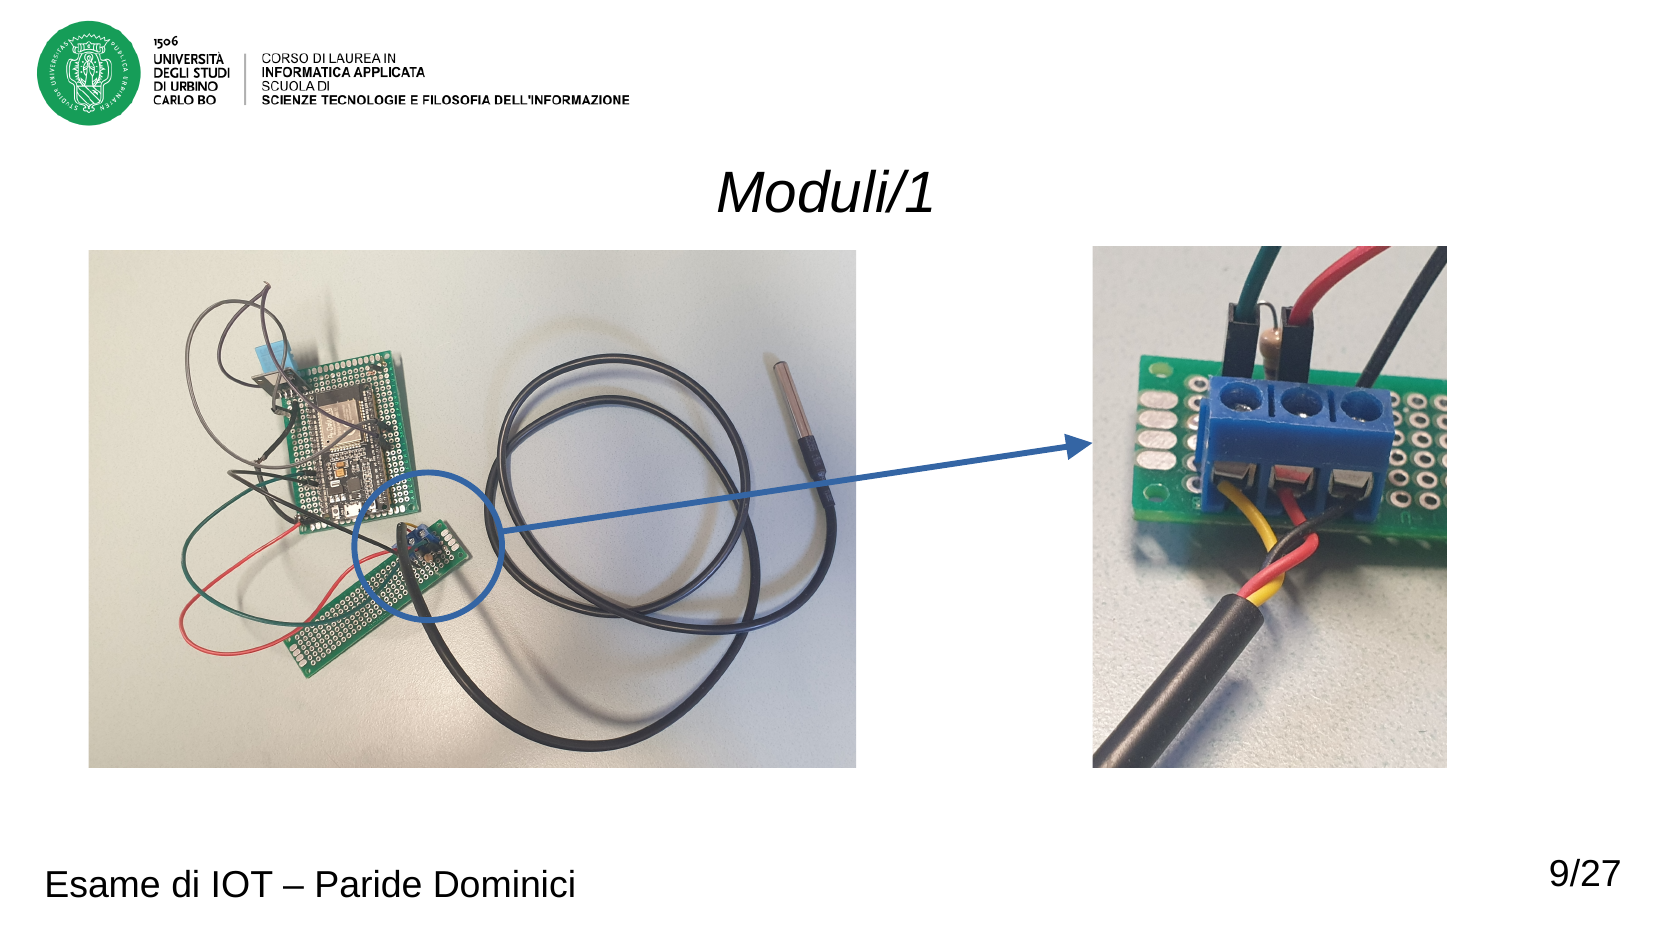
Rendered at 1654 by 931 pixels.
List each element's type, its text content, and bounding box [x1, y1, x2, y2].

picture [25, 17, 650, 128]
text_box Esame di IOT – Paride Dominici [29, 856, 680, 914]
title Moduli/1 [82, 147, 1571, 237]
picture [358, 476, 499, 617]
picture [1092, 246, 1447, 768]
text_box <numero>/27 [1417, 845, 1625, 916]
picture [88, 250, 857, 768]
